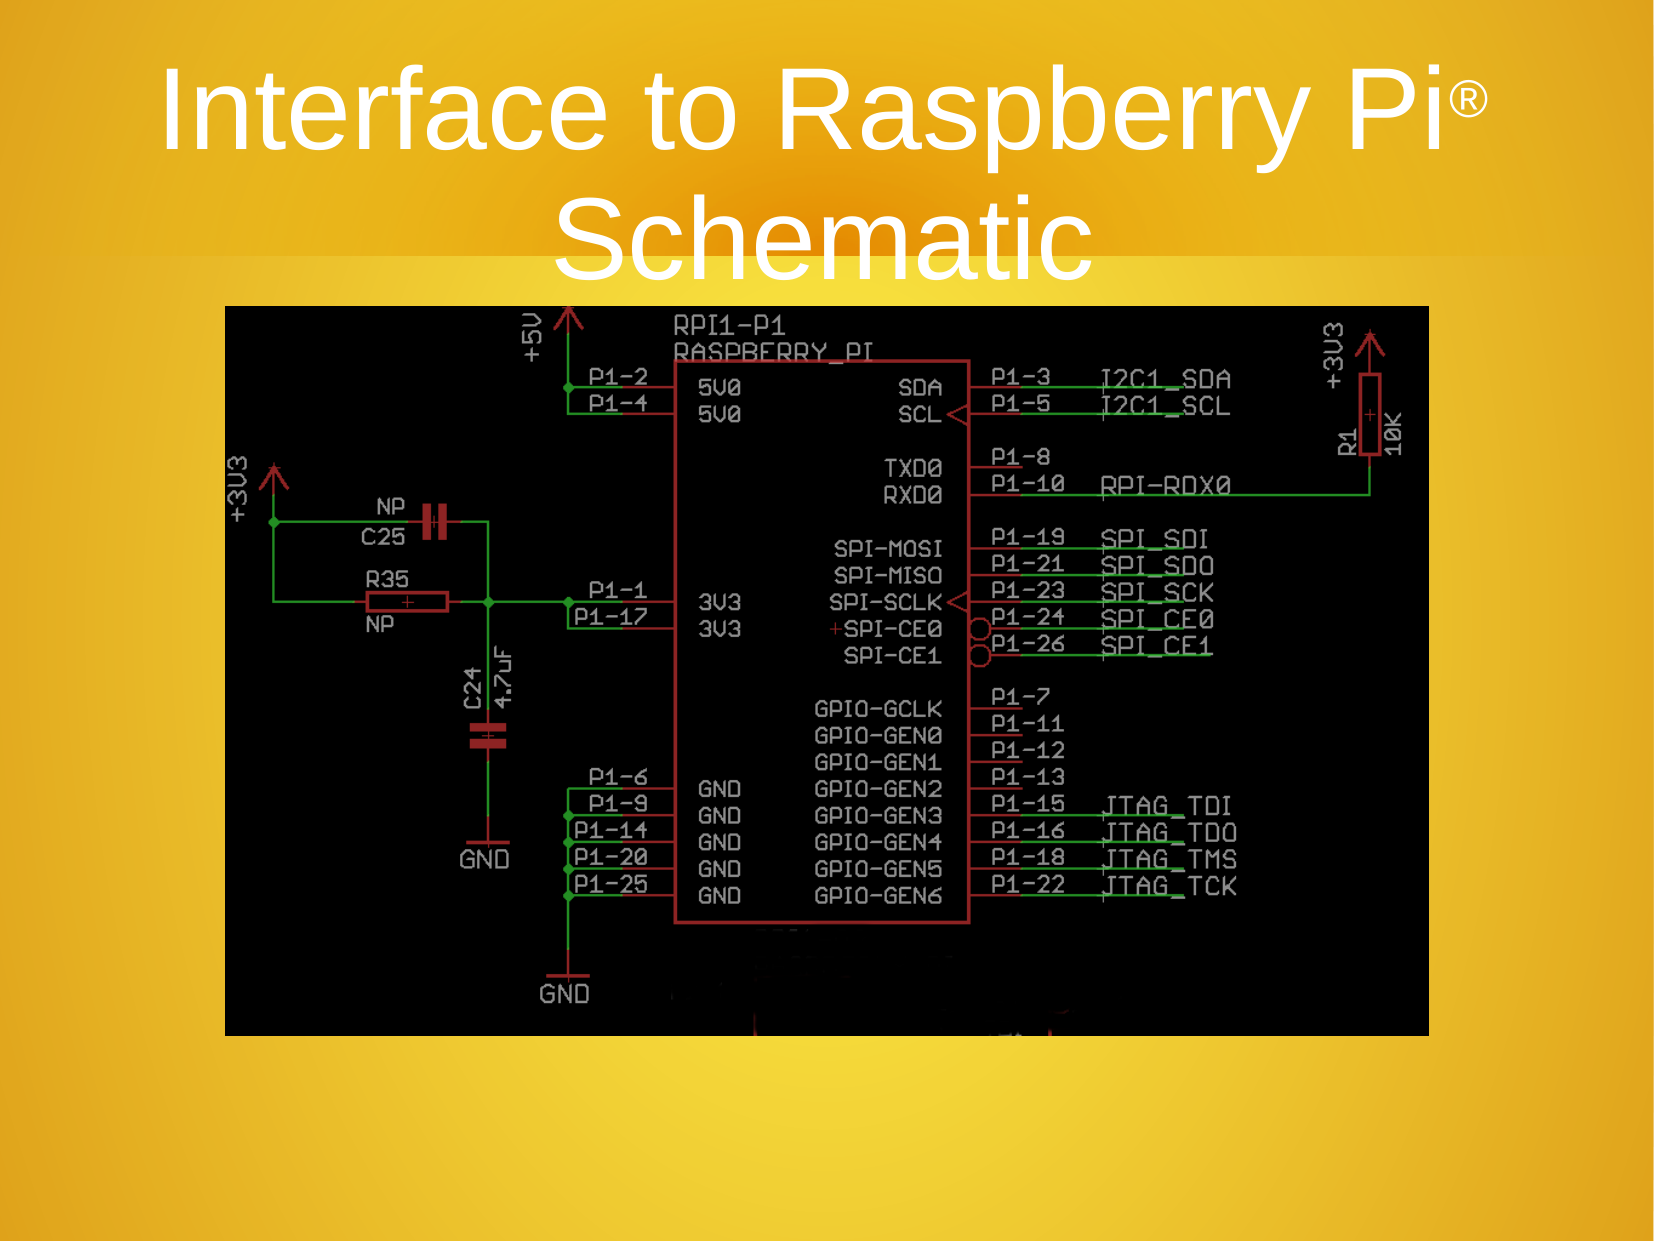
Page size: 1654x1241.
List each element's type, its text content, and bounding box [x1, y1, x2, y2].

title Interface to Raspberry Pi® Schematic [78, 43, 1567, 305]
picture [225, 306, 1429, 1036]
